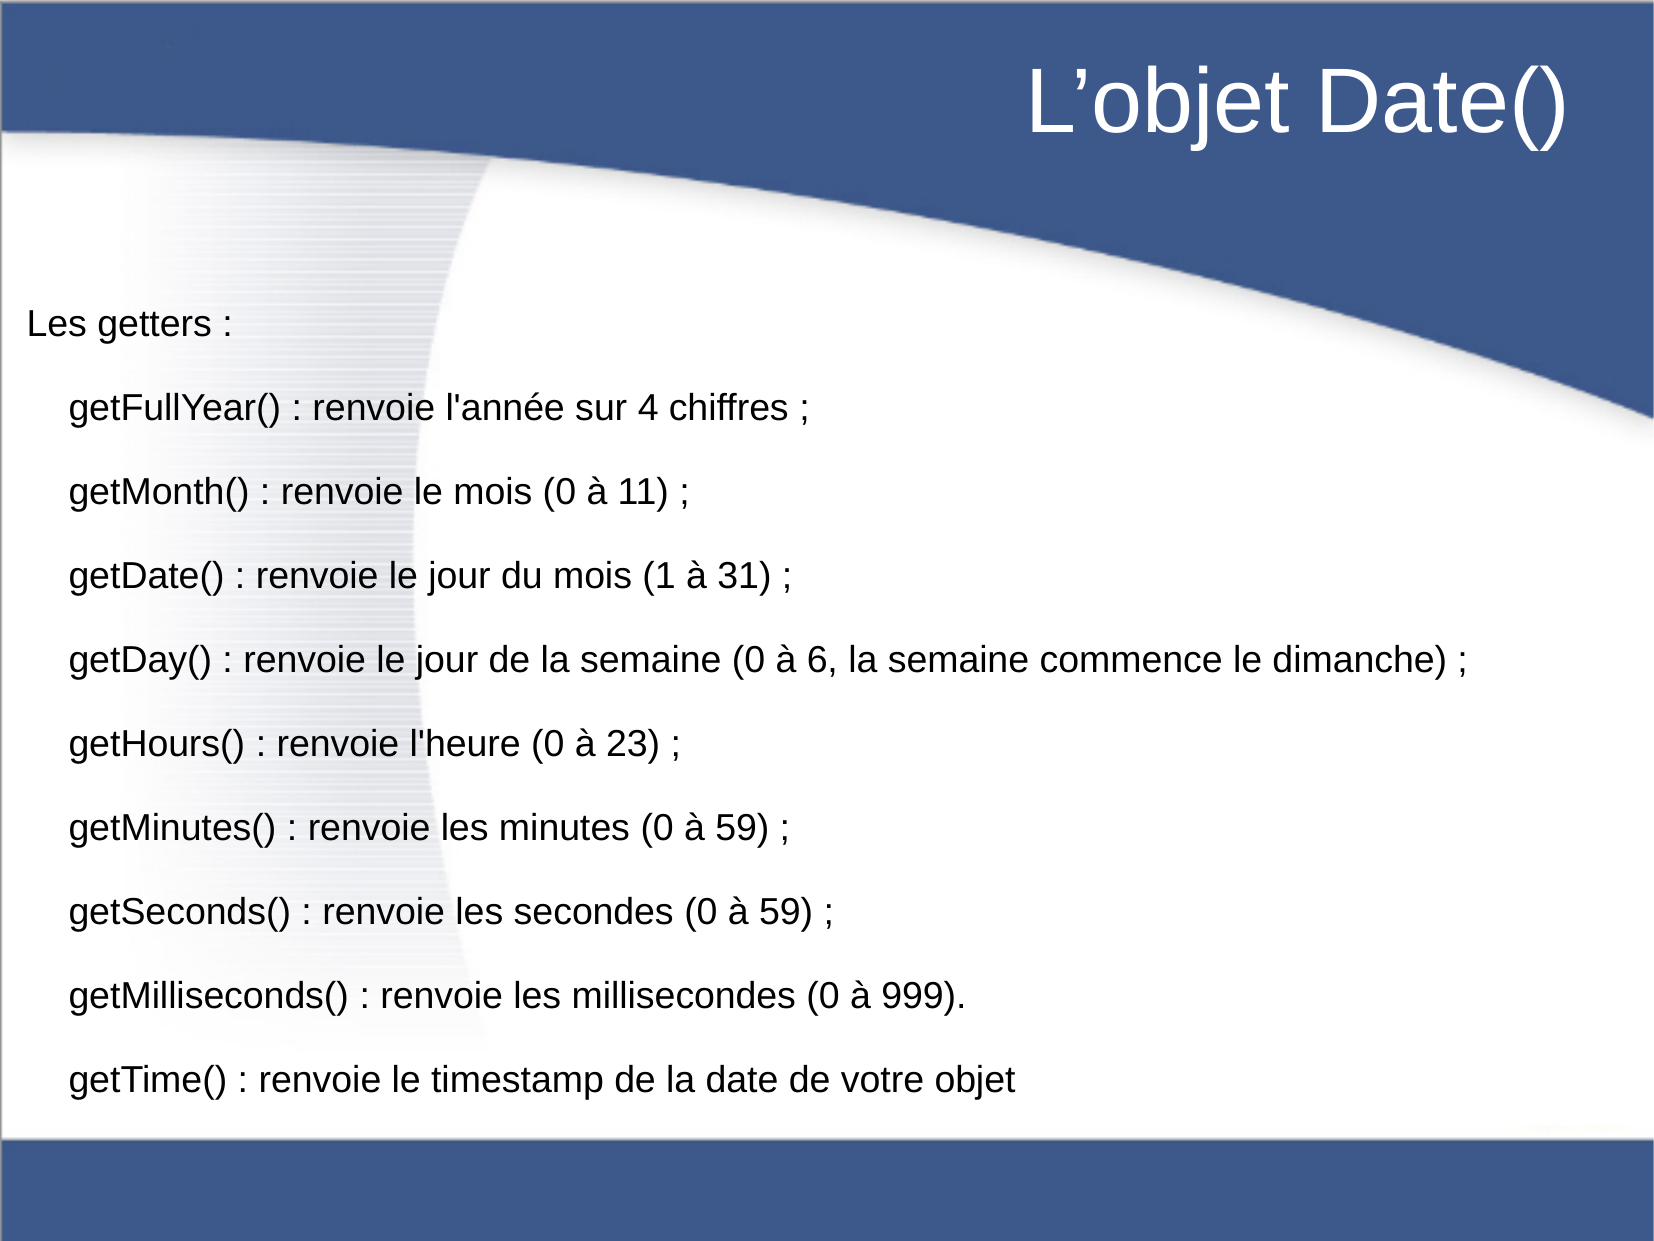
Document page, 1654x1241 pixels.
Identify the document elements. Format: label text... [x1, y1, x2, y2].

text_box Les getters : getFullYear() : renvoie l'année sur 4 chiffres ; getMonth() : renvoie le mois (0 à 11) ; getDate() : renvoie le jour du mois (1 à 31) ; getDay() : renvoie le jour de la semaine (0 à 6, la semaine commence le dimanche) ; getHours() : renvoie l'heure (0 à 23) ; getMinutes() : renvoie les minutes (0 à 59) ; getSeconds() : renvoie les secondes (0 à 59) ; getMilliseconds() : renvoie les millisecondes (0 à 999). getTime() : renvoie le timestamp de la date de votre objet [11, 295, 1501, 1108]
title L’objet Date() [82, 49, 1571, 257]
picture [0, 0, 1654, 1241]
